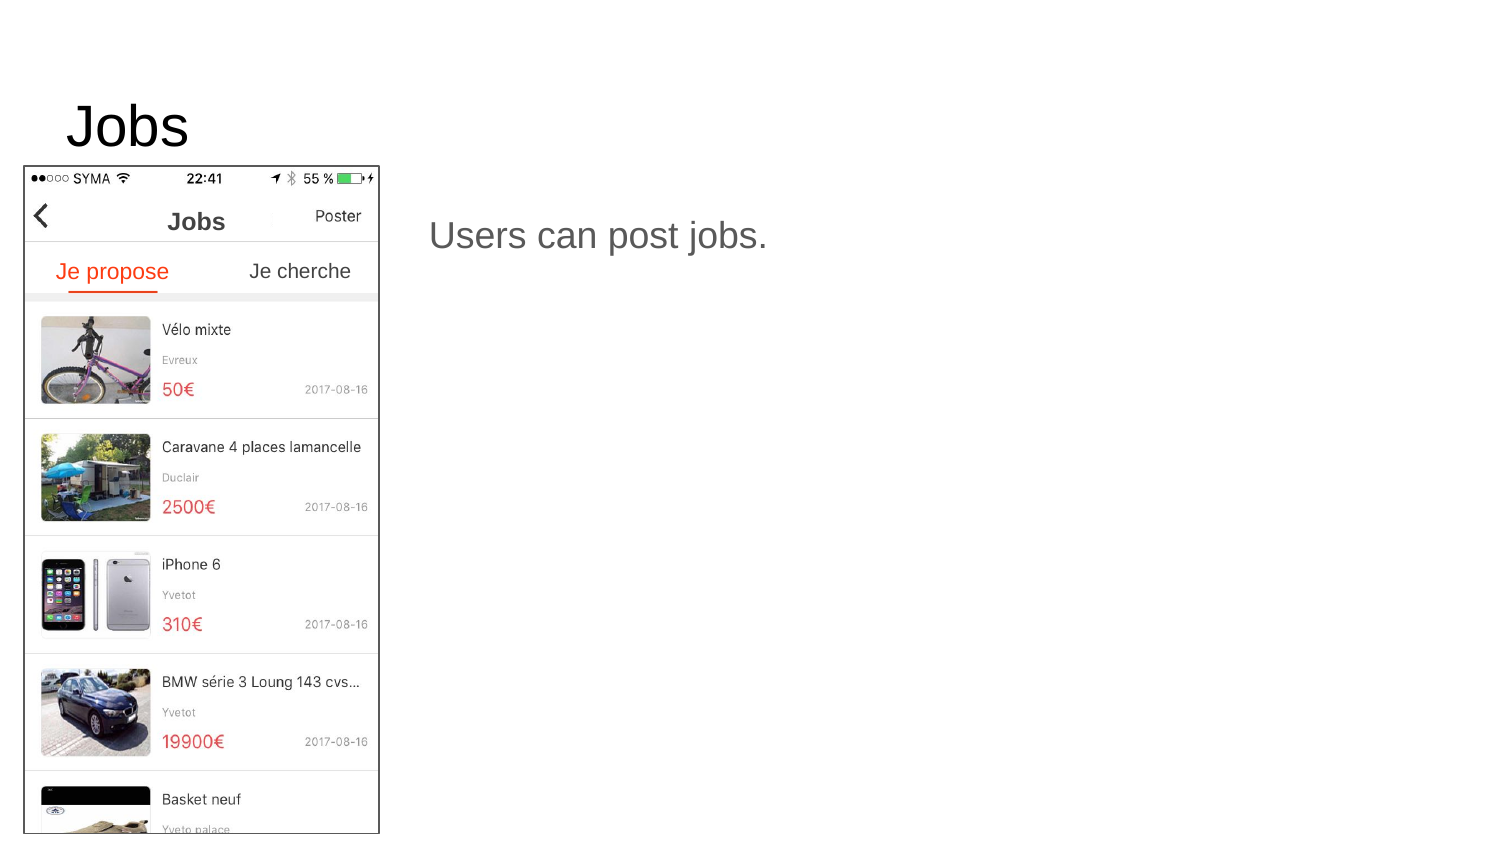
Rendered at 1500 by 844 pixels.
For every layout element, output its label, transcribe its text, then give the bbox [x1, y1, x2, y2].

text_box Je propose [38, 257, 187, 284]
text_box Je cherche [226, 257, 375, 284]
list Users can post jobs. [414, 189, 1449, 750]
title Jobs [51, 72, 1449, 167]
picture [24, 166, 379, 833]
text_box Jobs [123, 207, 271, 234]
